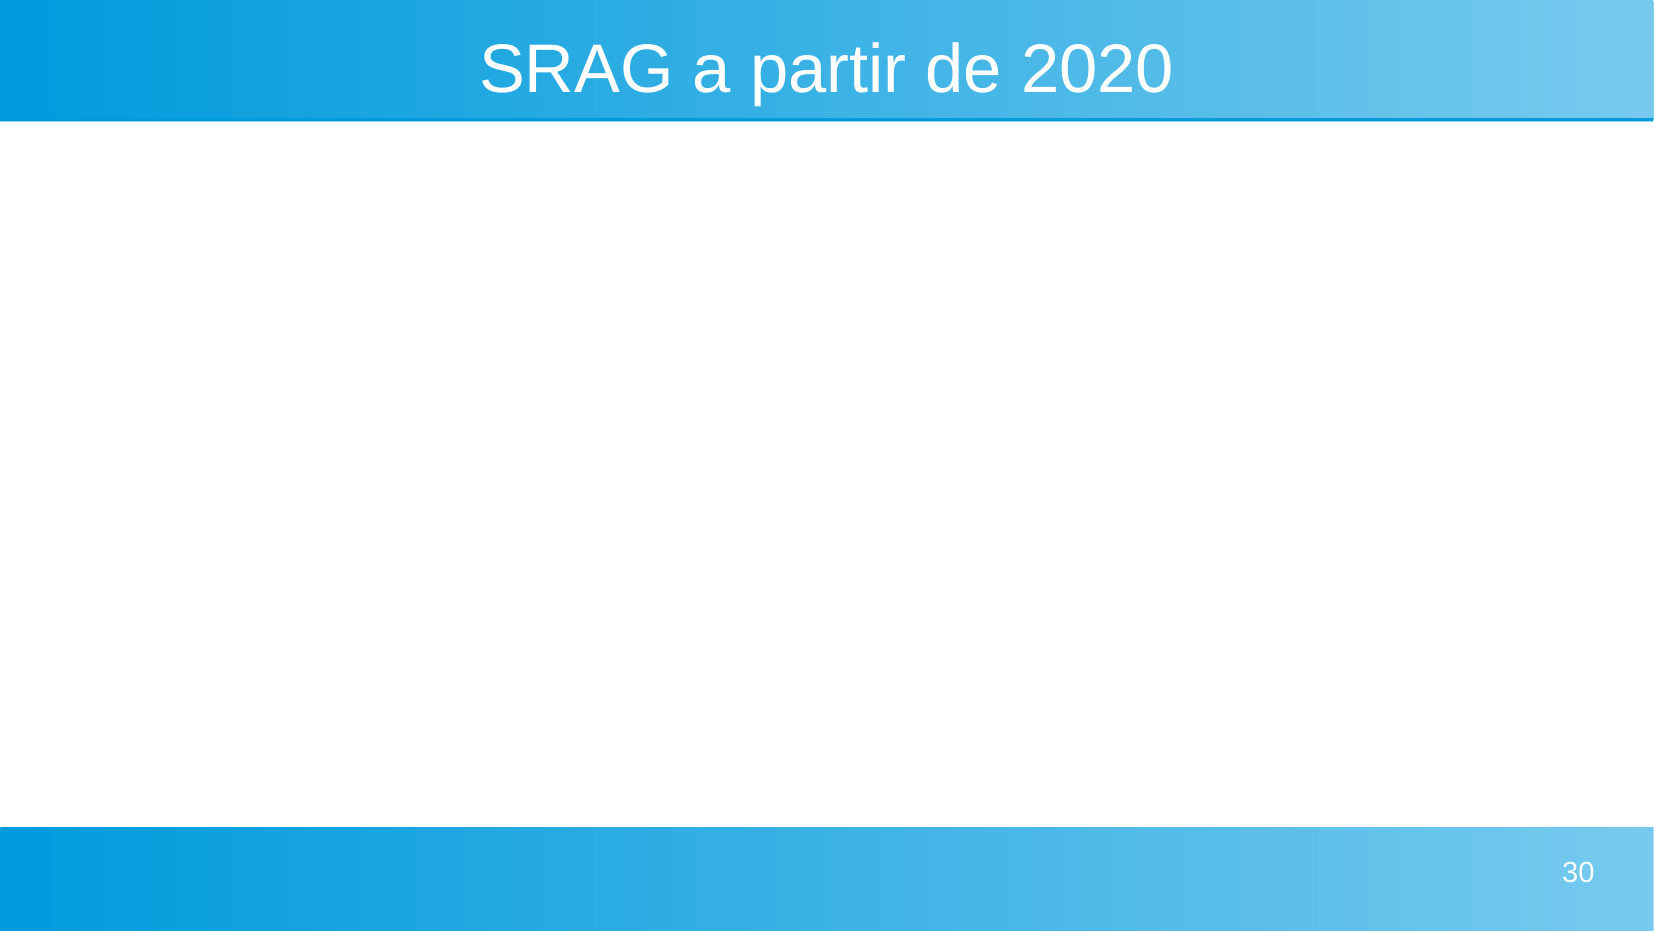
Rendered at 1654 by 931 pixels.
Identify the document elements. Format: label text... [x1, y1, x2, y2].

title SRAG a partir de 2020 [59, 29, 1595, 108]
